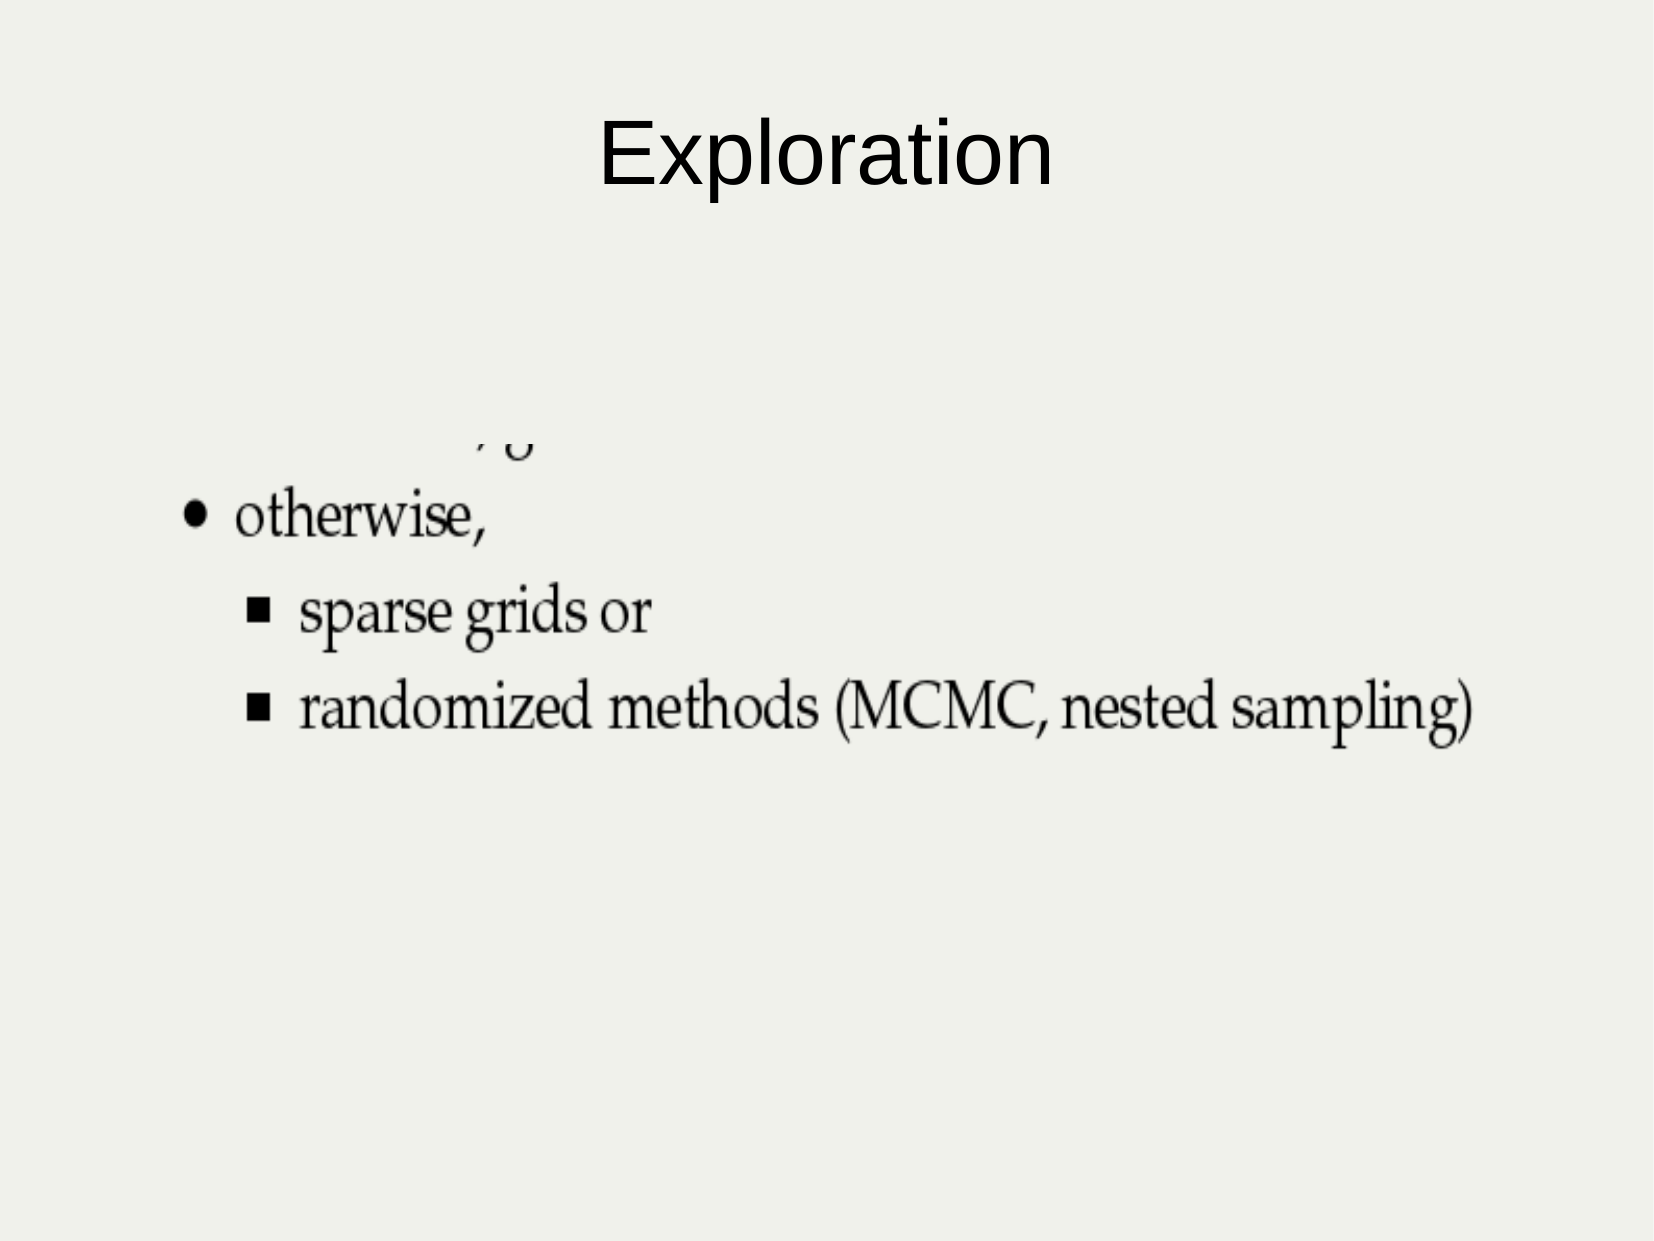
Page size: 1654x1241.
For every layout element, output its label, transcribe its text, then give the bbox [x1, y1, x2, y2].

picture [0, 0, 1654, 1241]
title Exploration [82, 49, 1571, 257]
